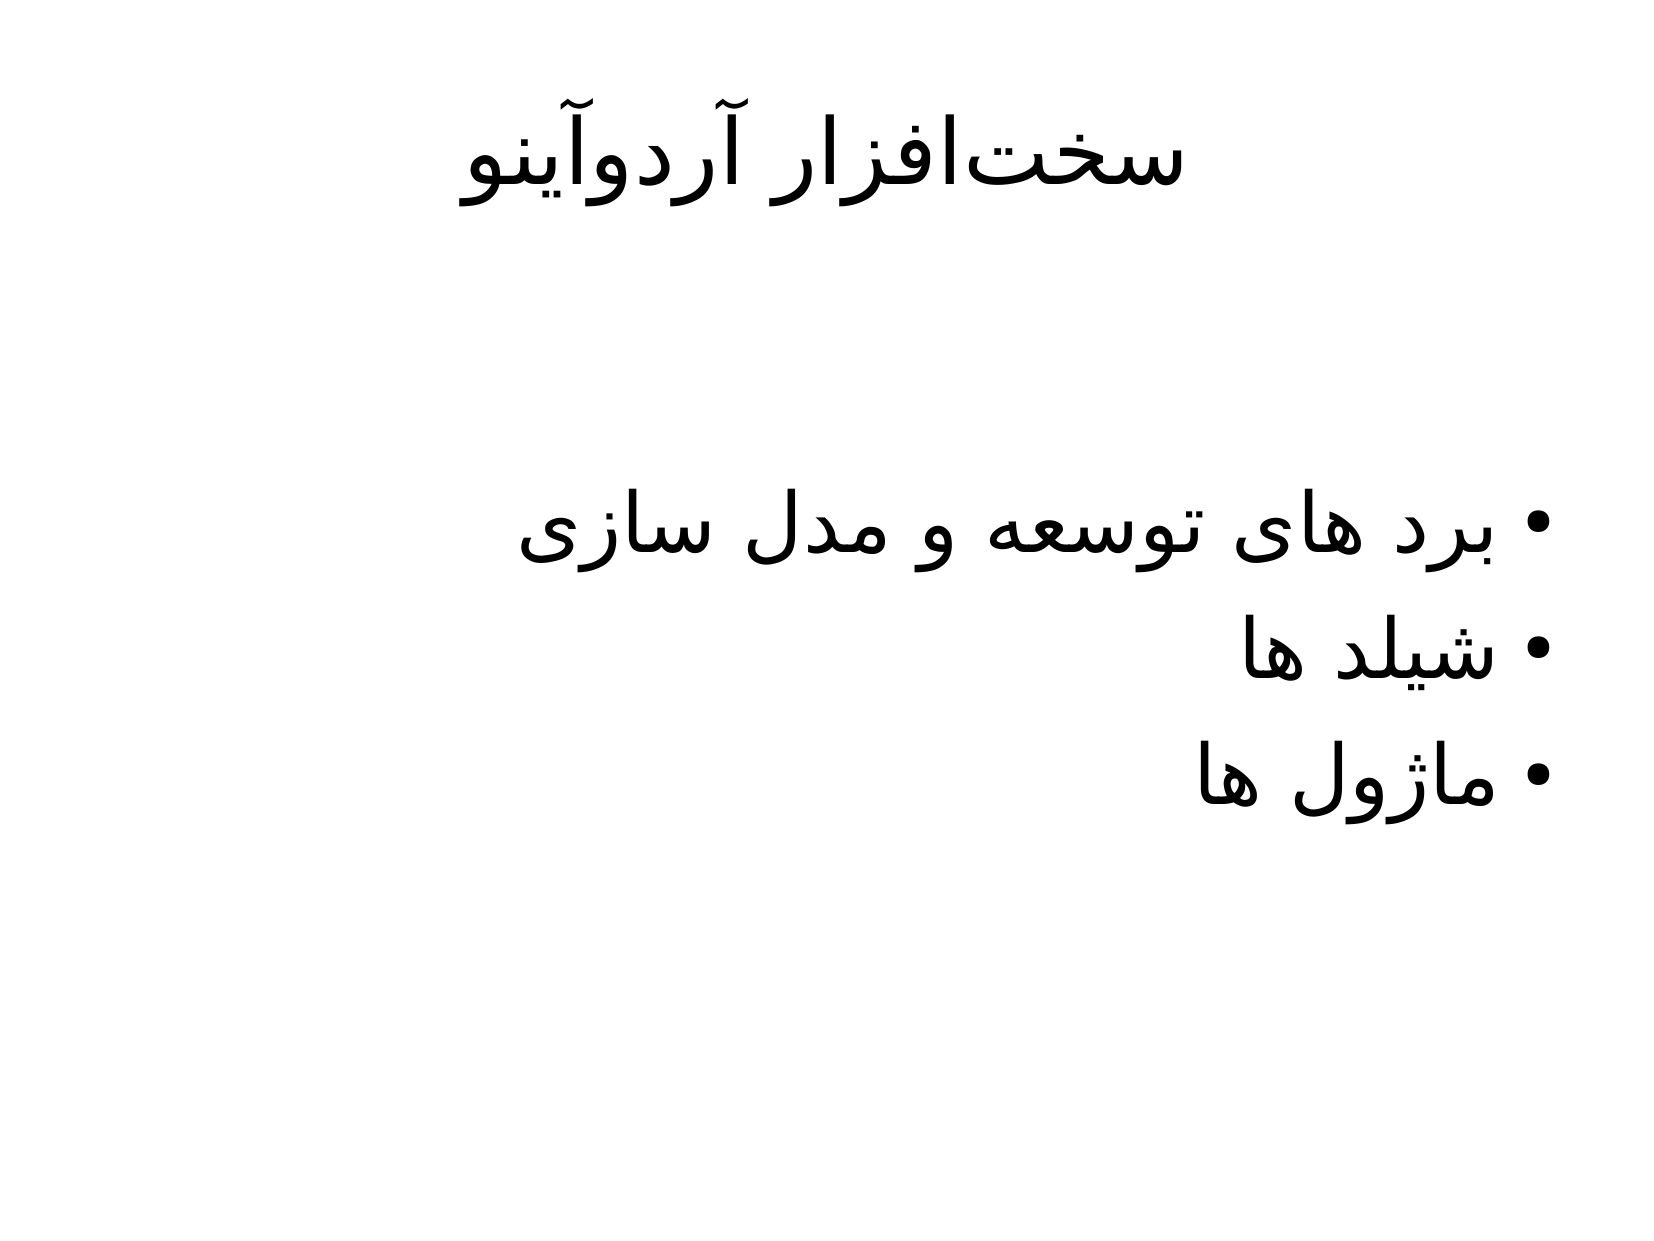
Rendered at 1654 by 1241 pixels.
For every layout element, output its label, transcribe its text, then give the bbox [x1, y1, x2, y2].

list برد های توسعه و مدل سازی شیلد ها ماژول ها [82, 290, 1571, 1010]
title سخت‌افزار آردوآینو [82, 49, 1571, 257]
